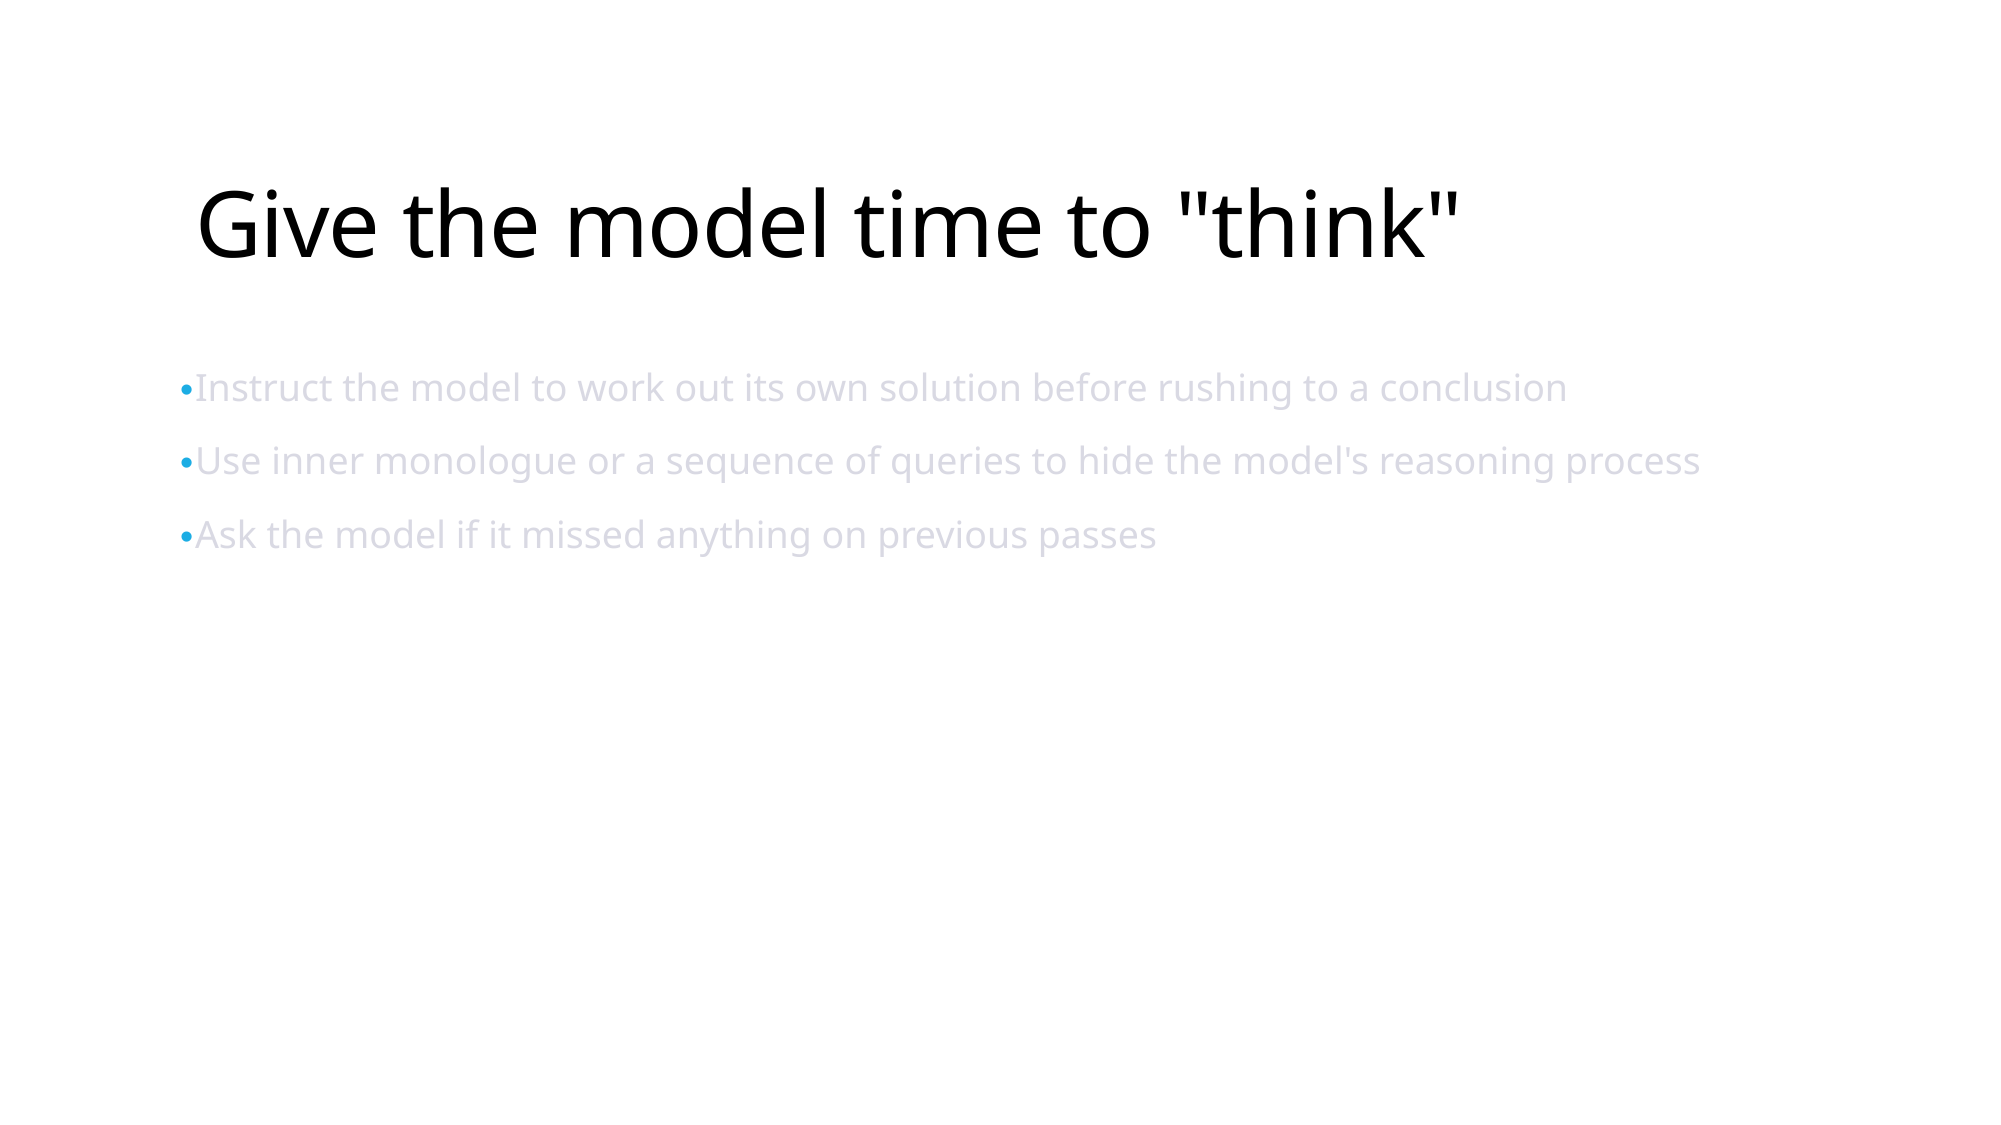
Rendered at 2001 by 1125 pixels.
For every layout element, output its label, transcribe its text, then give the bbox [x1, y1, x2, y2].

title Give the model time to "think" [180, 47, 1831, 286]
list Instruct the model to work out its own solution before rushing to a conclusion Use inner monologue or a sequence of queries to hide the model's reasoning process Ask the model if it missed anything on previous passes [180, 345, 1831, 963]
